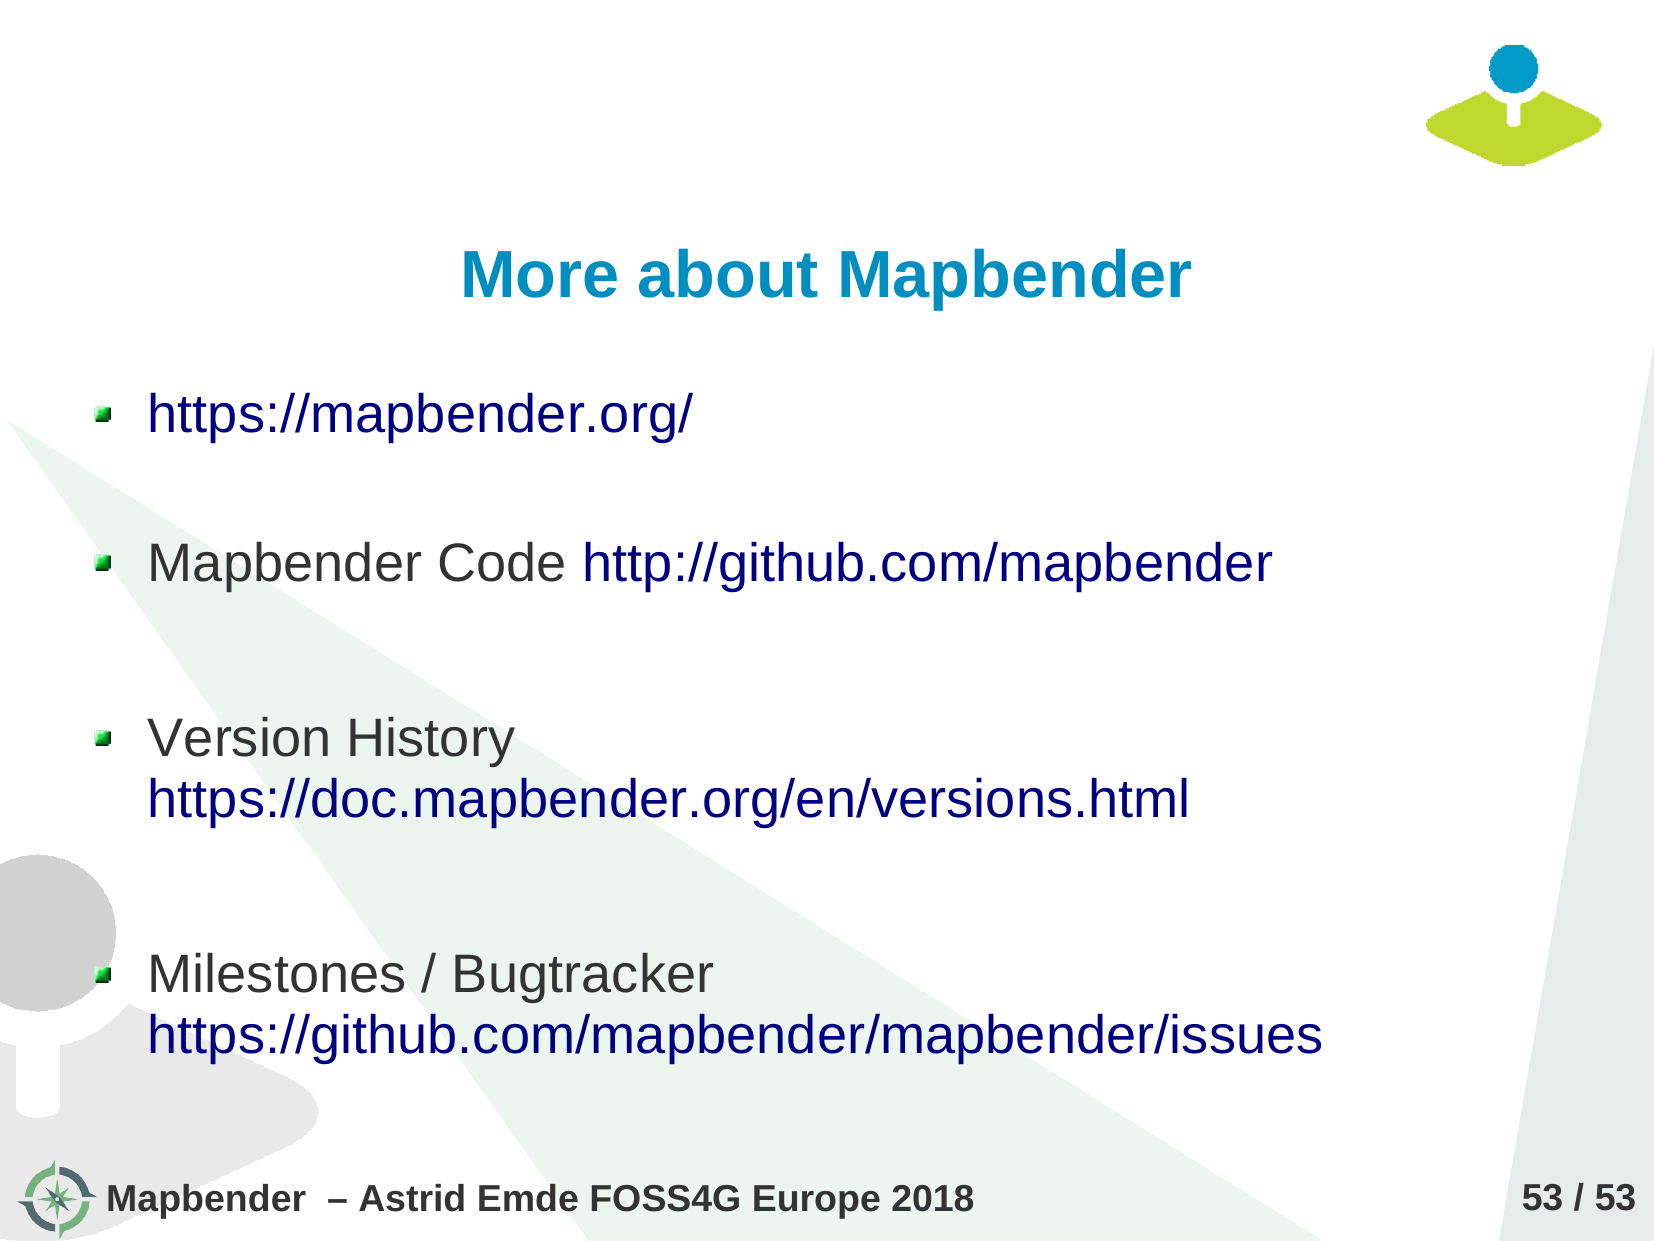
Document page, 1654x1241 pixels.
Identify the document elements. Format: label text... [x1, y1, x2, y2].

title More about Mapbender [82, 200, 1571, 349]
picture [16, 1158, 76, 1240]
list https://mapbender.org/ Mapbender Code http://github.com/mapbender Version History https://doc.mapbender.org/en/versions.html Milestones / Bugtracker https://github.com/mapbender/mapbender/issues [76, 383, 1565, 1241]
picture [1426, 45, 1604, 166]
